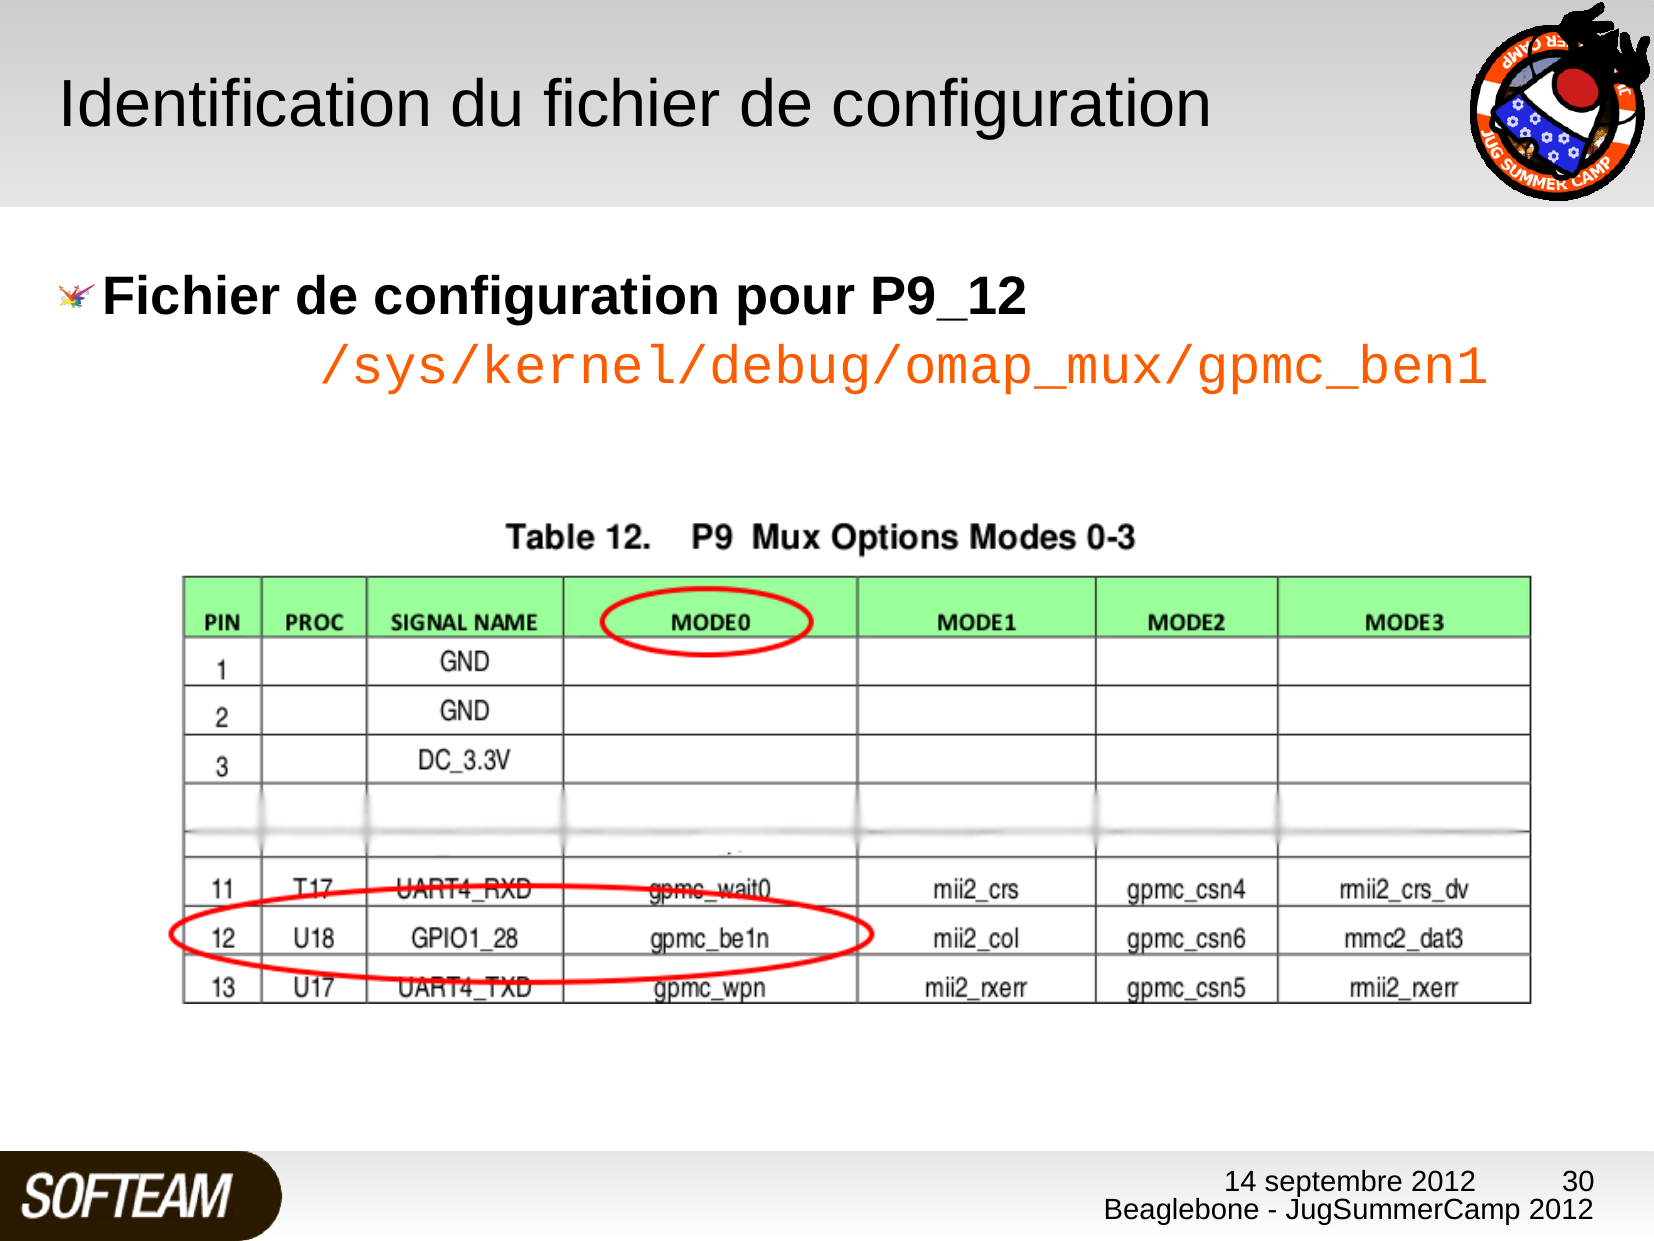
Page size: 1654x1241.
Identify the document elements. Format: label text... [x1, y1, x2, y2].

picture [0, 1151, 286, 1241]
picture [147, 509, 1562, 1004]
list Fichier de configuration pour P9_12 /sys/kernel/debug/omap_mux/gpmc_ben1 [59, 265, 1595, 985]
title Identification du fichier de configuration [59, 29, 1359, 178]
picture [1465, 0, 1654, 207]
